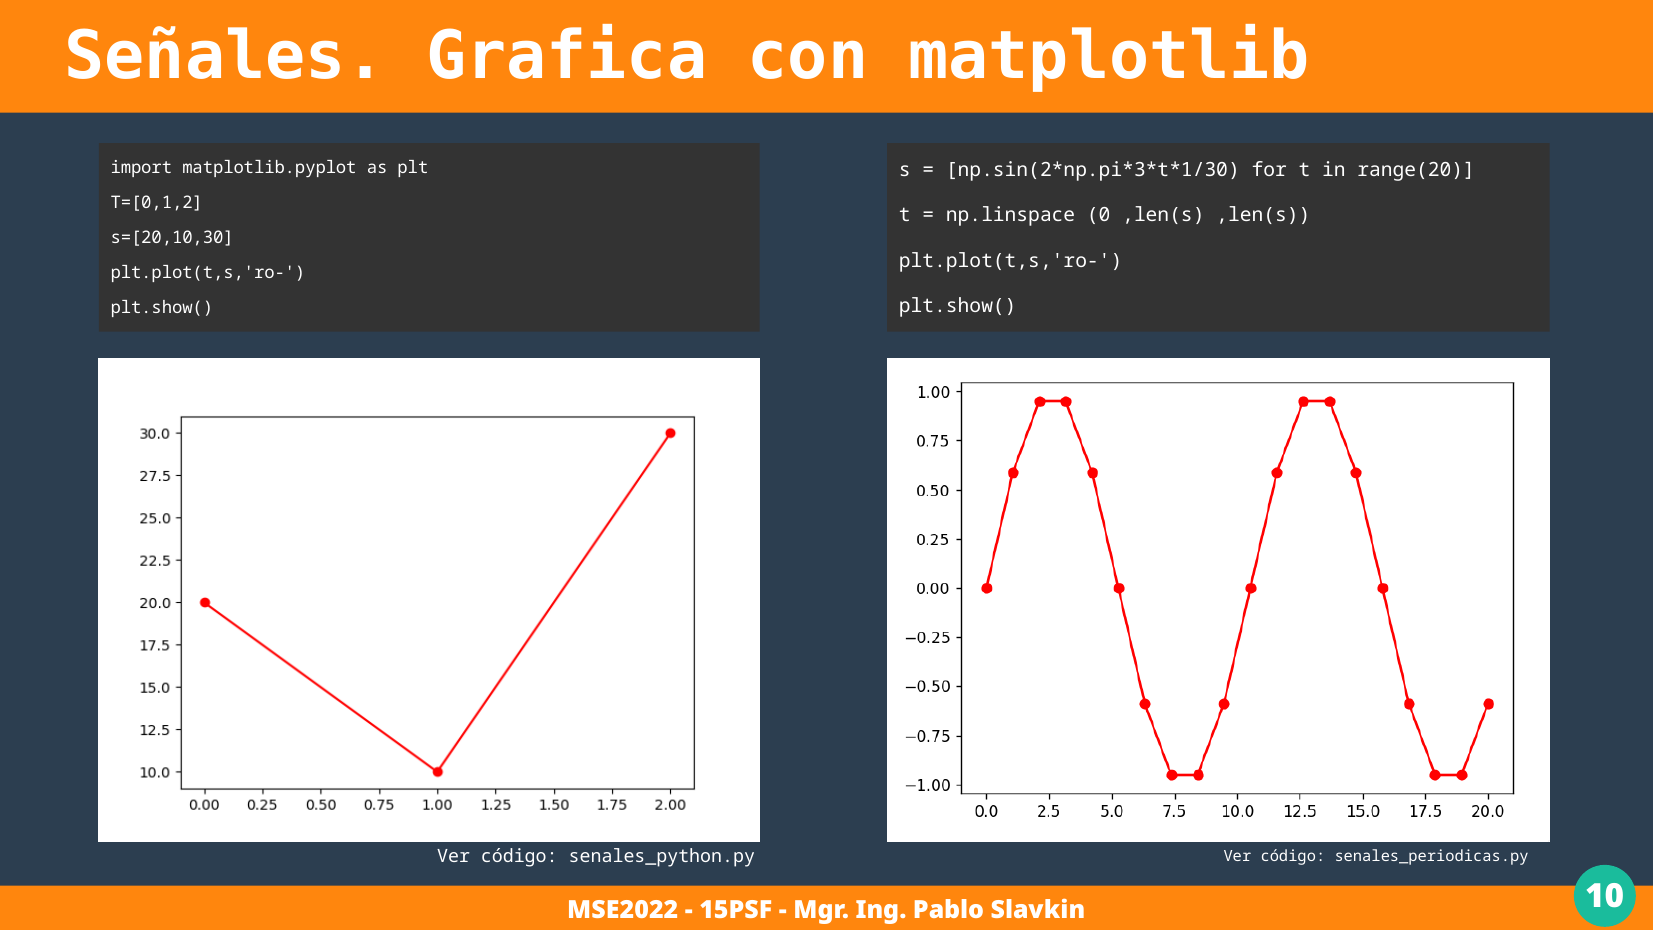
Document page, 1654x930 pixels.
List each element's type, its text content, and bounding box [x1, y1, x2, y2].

text_box Ver código: senales_periodicas.py [1190, 830, 1563, 880]
picture [98, 358, 760, 842]
list import matplotlib.pyplot as plt T=[0,1,2] s=[20,10,30] plt.plot(t,s,'ro-') plt.show() [98, 143, 760, 332]
title Señales. Grafica con matplotlib [64, 16, 1653, 188]
picture [887, 358, 1550, 842]
text_box Ver código: senales_python.py [410, 830, 783, 880]
list s = [np.sin(2*np.pi*3*t*1/30) for t in range(20)] t = np.linspace (0 ,len(s) ,len(s)) plt.plot(t,s,'ro-') plt.show() [887, 143, 1550, 332]
